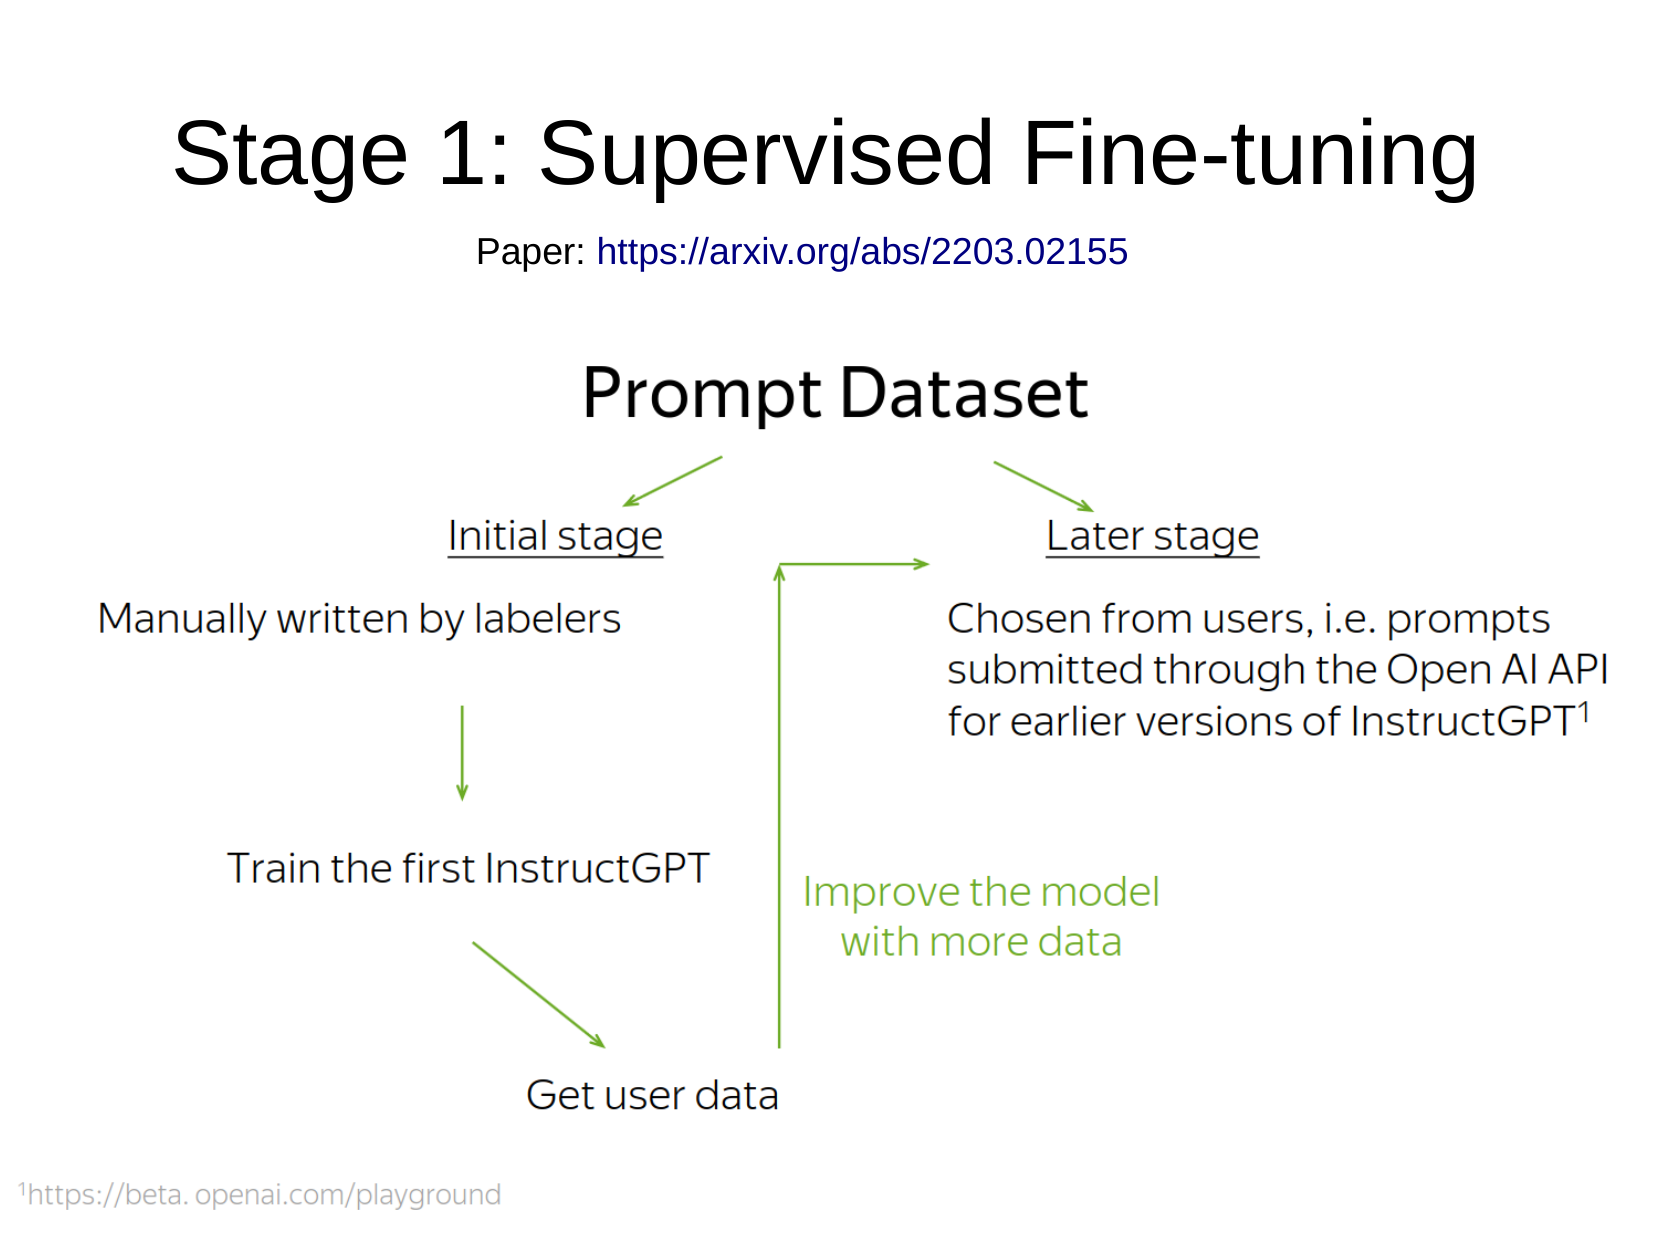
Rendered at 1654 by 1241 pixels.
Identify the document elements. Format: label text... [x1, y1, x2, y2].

picture [2, 312, 1654, 1239]
title Stage 1: Supervised Fine-tuning [82, 49, 1571, 257]
text_box Paper: https://arxiv.org/abs/2203.02155 [461, 223, 1216, 322]
